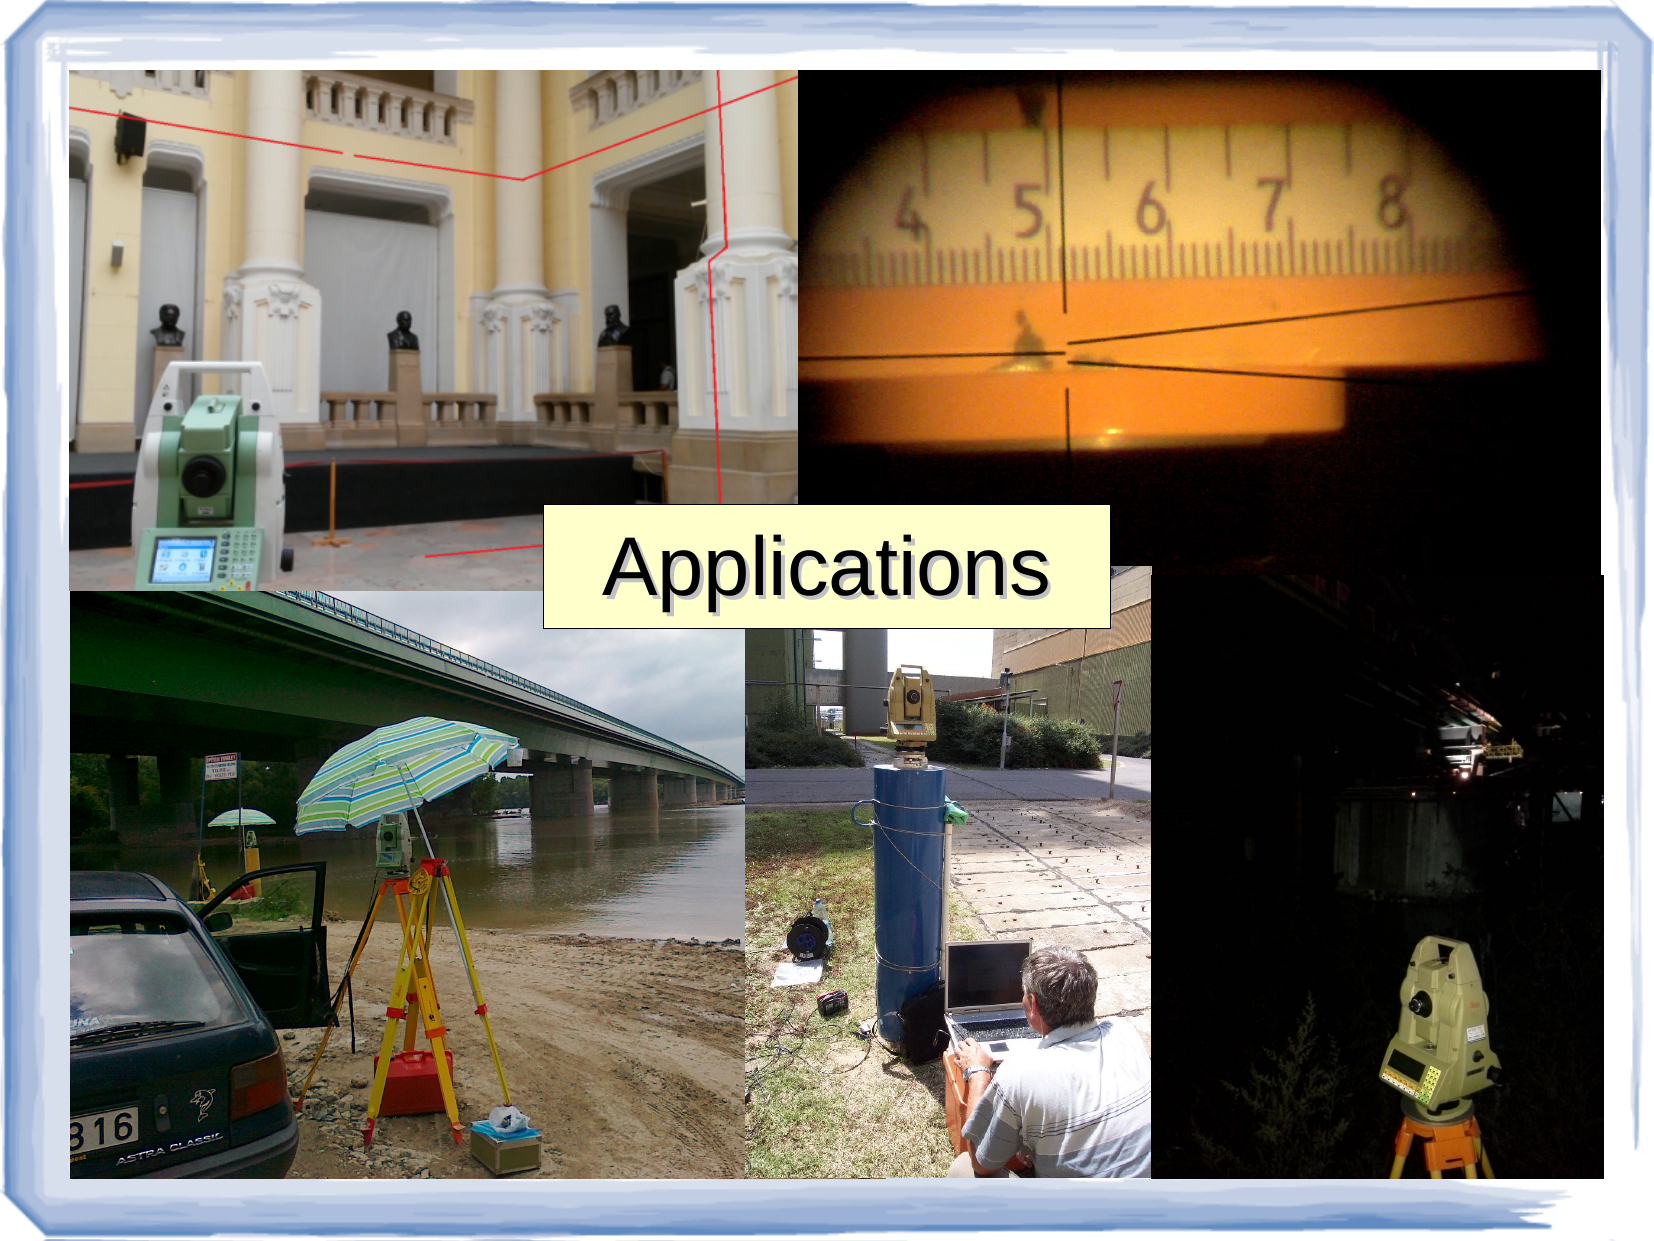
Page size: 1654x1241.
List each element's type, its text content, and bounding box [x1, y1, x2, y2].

text_box Applications [543, 504, 1111, 629]
picture [0, 0, 1654, 1241]
